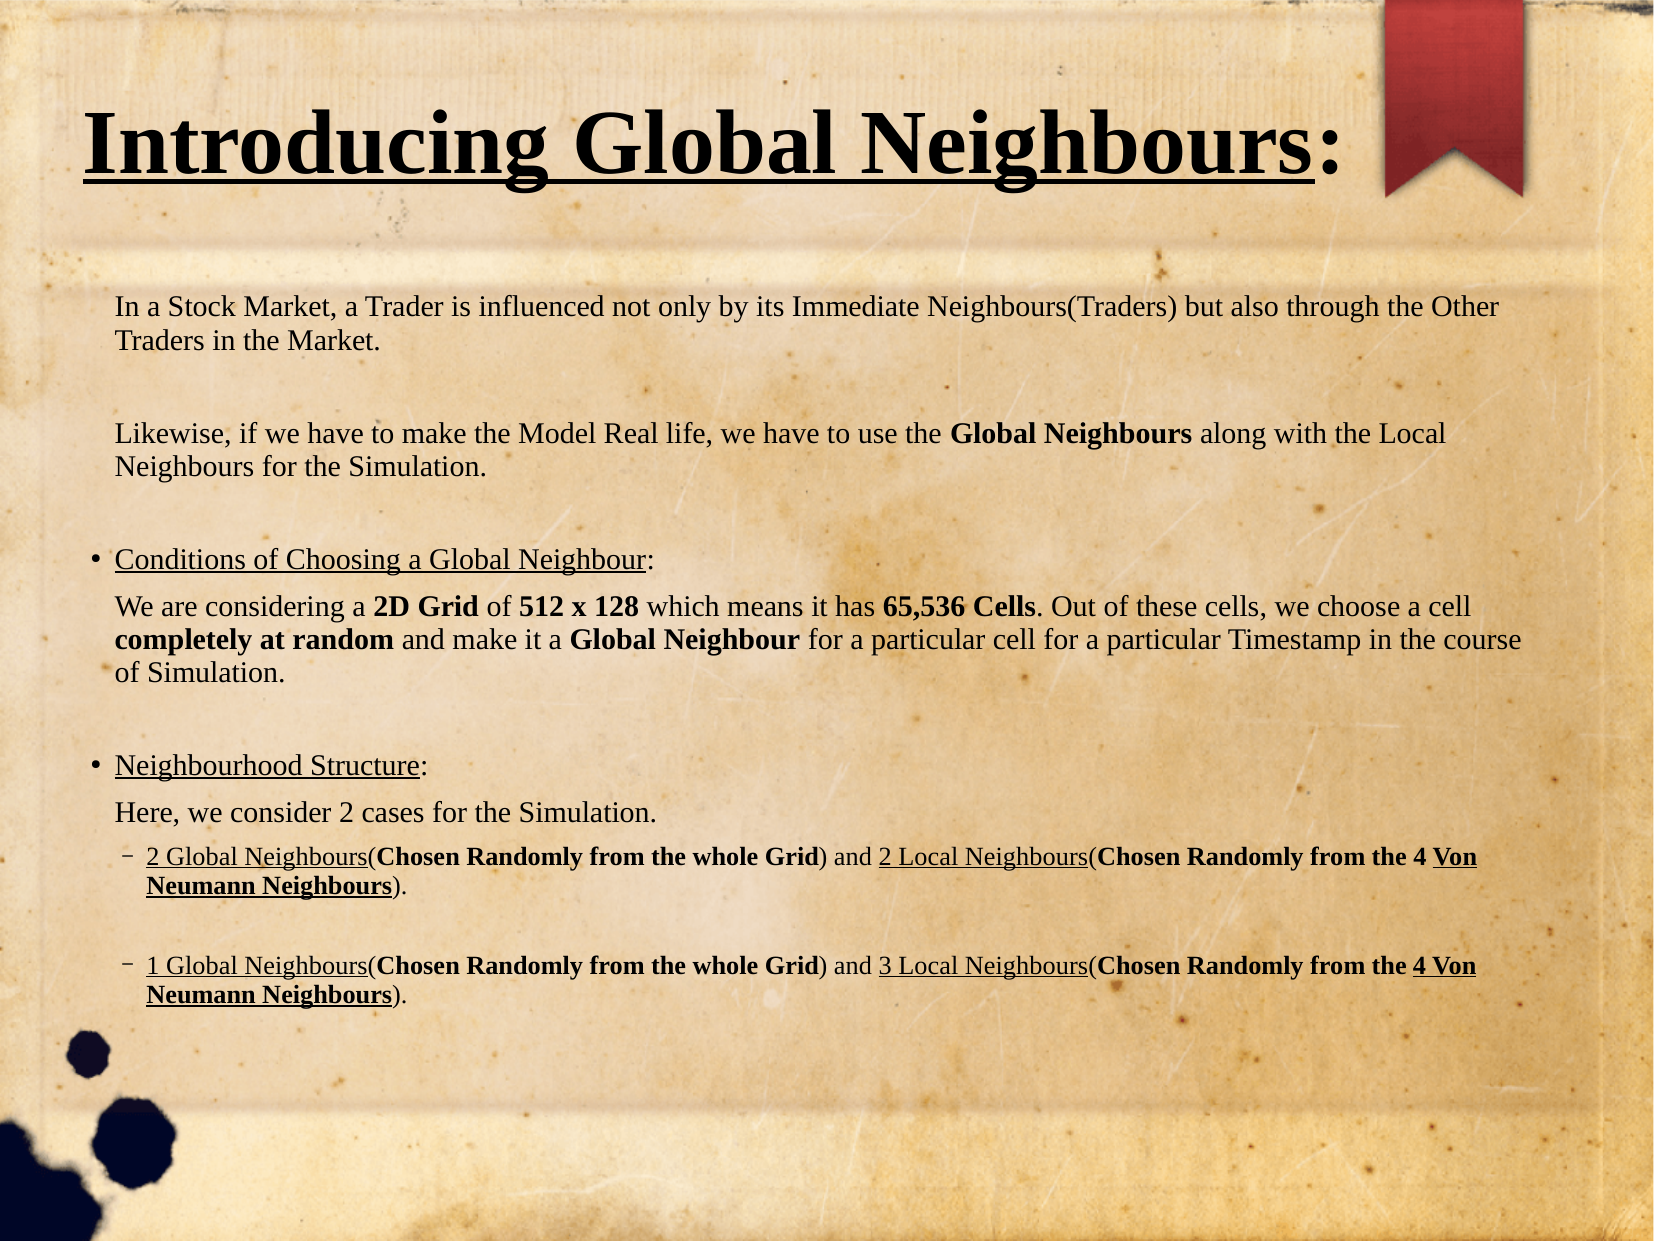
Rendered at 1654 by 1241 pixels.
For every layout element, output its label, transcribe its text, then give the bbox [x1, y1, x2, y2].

title Introducing Global Neighbours: [82, 49, 1347, 237]
list In a Stock Market, a Trader is influenced not only by its Immediate Neighbours(Traders) but also through the Other Traders in the Market. Likewise, if we have to make the Model Real life, we have to use the Global Neighbours along with the Local Neighbours for the Simulation. Conditions of Choosing a Global Neighbour: We are considering a 2D Grid of 512 x 128 which means it has 65,536 Cells. Out of these cells, we choose a cell completely at random and make it a Global Neighbour for a particular cell for a particular Timestamp in the course of Simulation. Neighbourhood Structure: Here, we consider 2 cases for the Simulation. 2 Global Neighbours(Chosen Randomly from the whole Grid) and 2 Local Neighbours(Chosen Randomly from the 4 Von Neumann Neighbours). 1 Global Neighbours(Chosen Randomly from the whole Grid) and 3 Local Neighbours(Chosen Randomly from the 4 Von Neumann Neighbours). [82, 290, 1538, 1010]
picture [0, 0, 1654, 1241]
